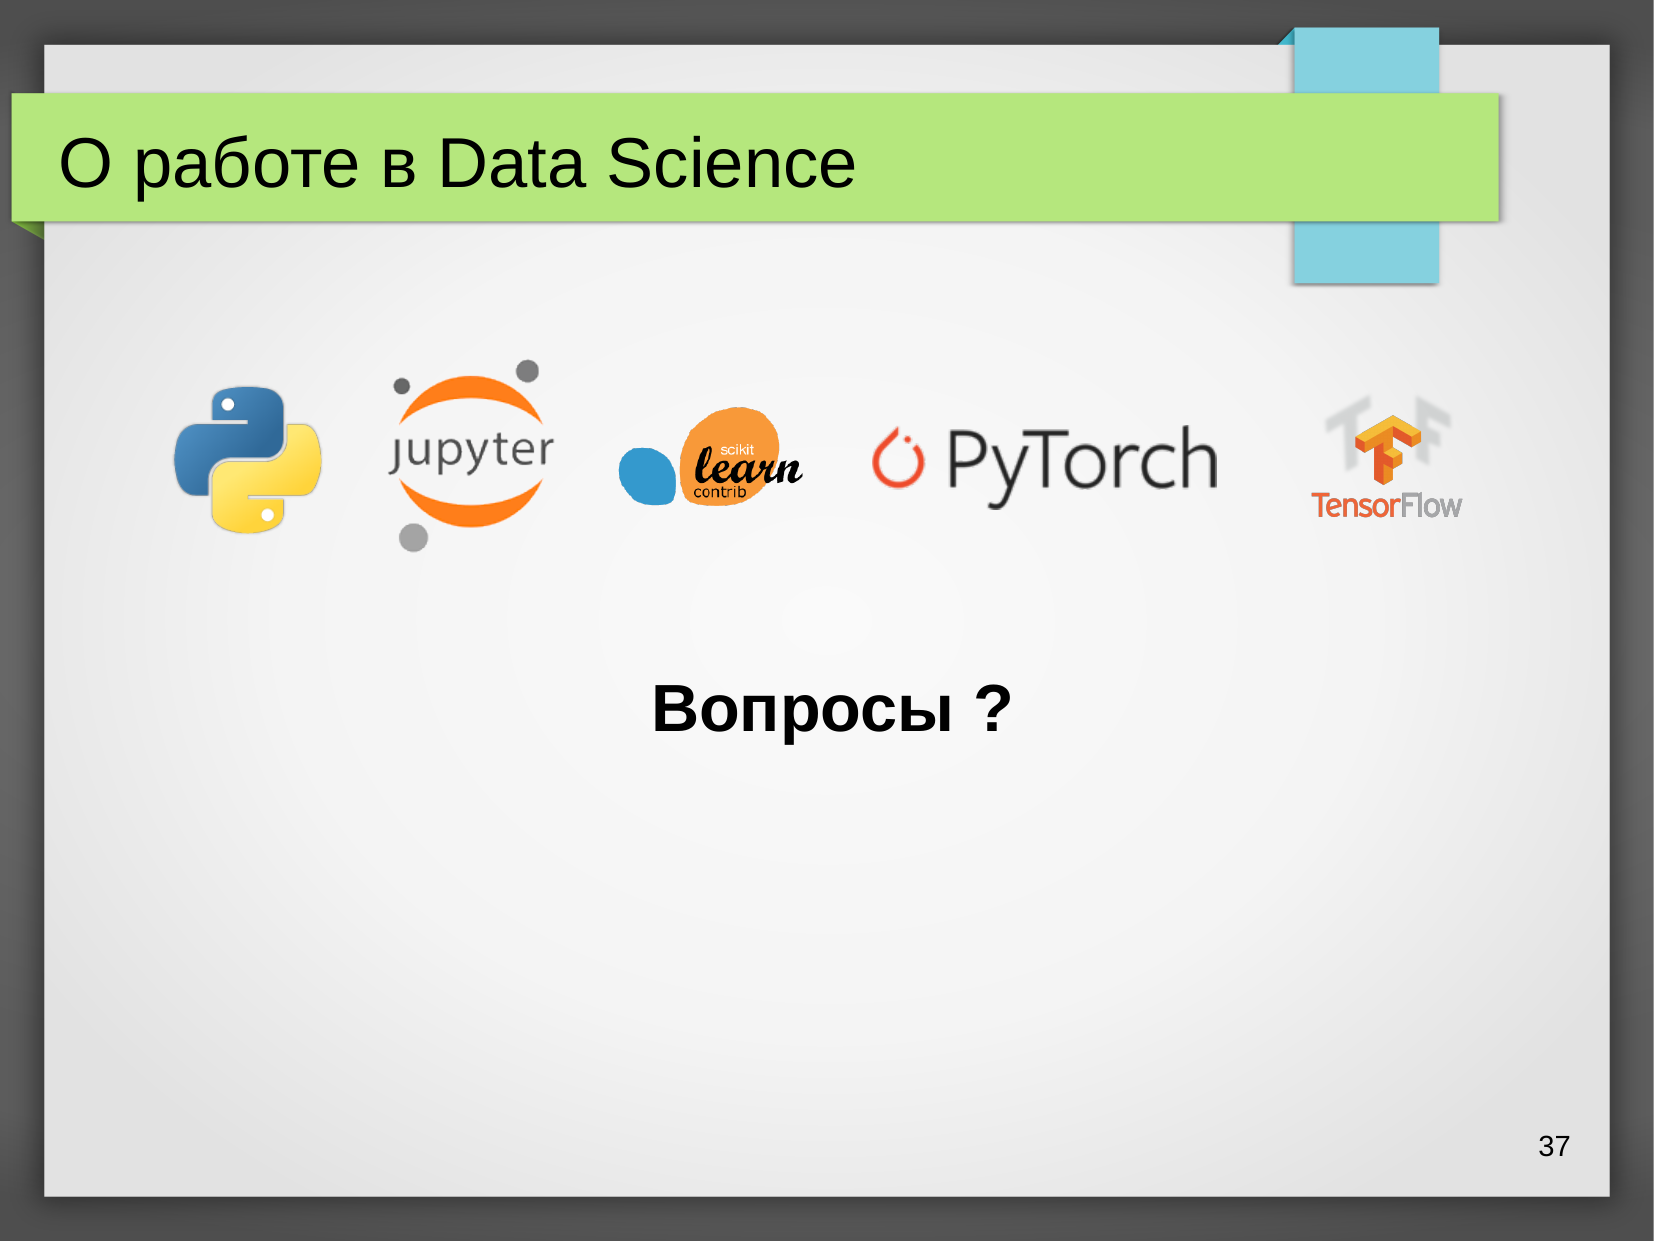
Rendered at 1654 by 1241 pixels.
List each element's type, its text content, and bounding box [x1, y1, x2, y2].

title О работе в Data Science [59, 123, 1394, 203]
picture [0, 0, 1654, 1241]
subtitle Вопросы ? [555, 637, 1111, 780]
